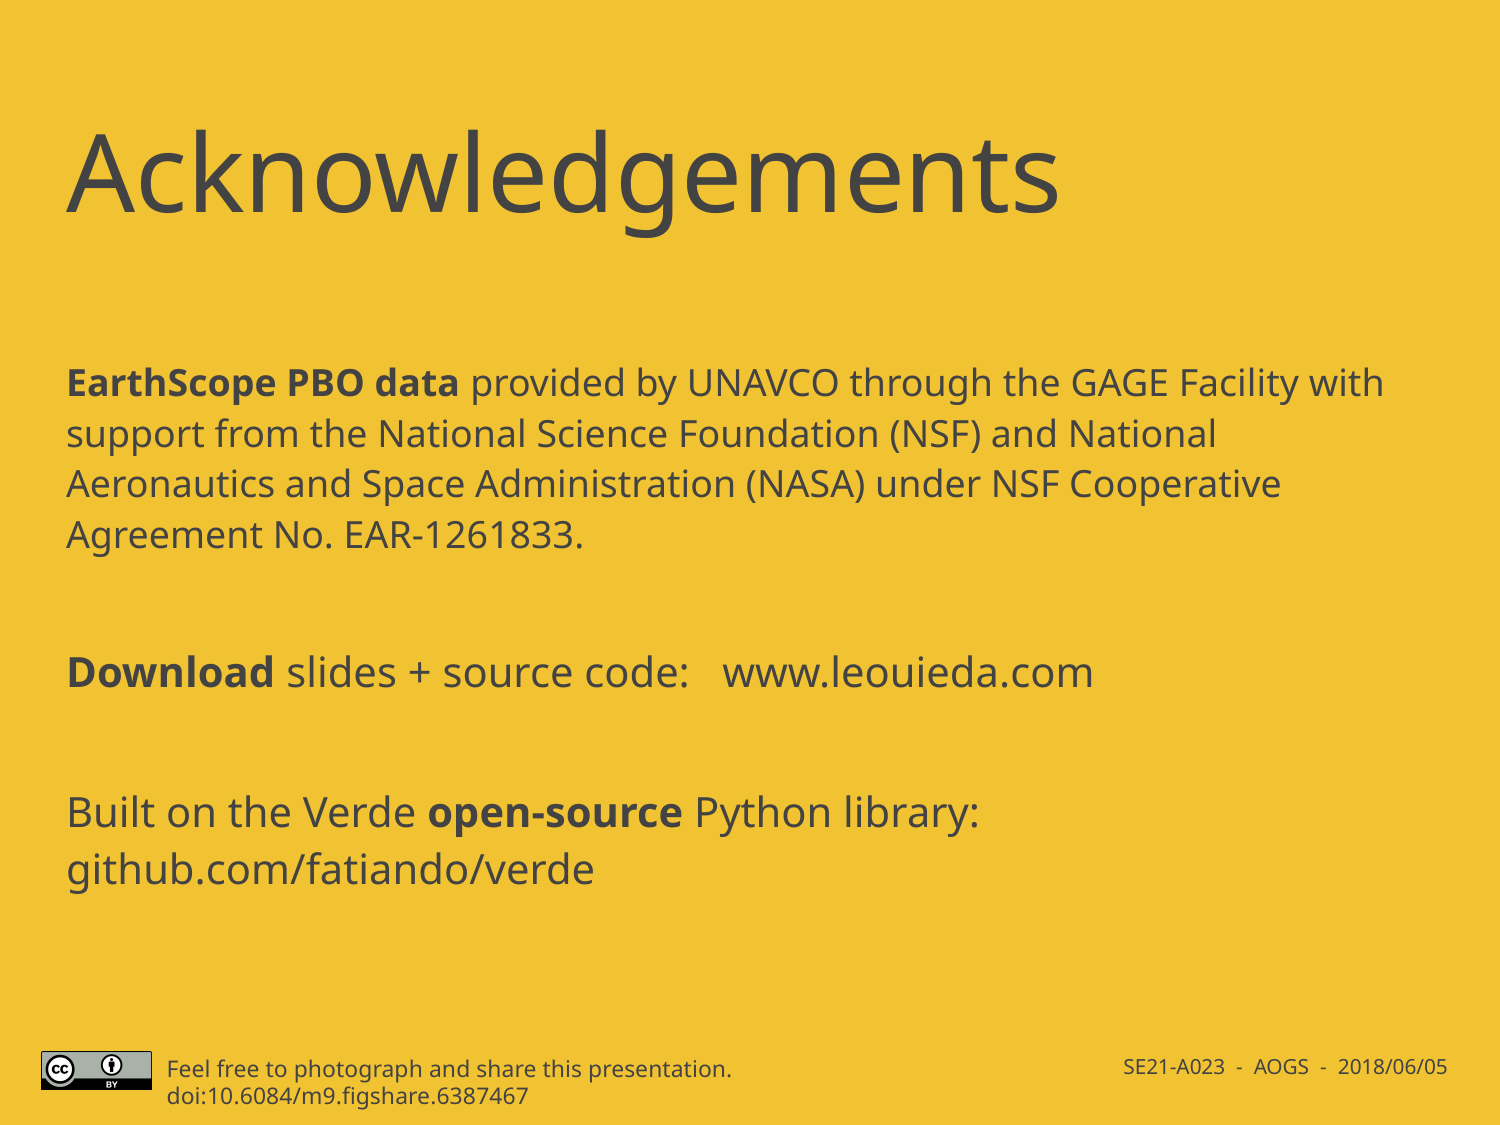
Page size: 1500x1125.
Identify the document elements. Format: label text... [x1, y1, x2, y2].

list EarthScope PBO data provided by UNAVCO through the GAGE Facility with support from the National Science Foundation (NSF) and National Aeronautics and Space Administration (NASA) under NSF Cooperative Agreement No. EAR-1261833. Download slides + source code: www.leouieda.com Built on the Verde open-source Python library: github.com/fatiando/verde [51, 292, 1449, 953]
subtitle SE21-A023 - AOGS - 2018/06/05 [1053, 1039, 1463, 1092]
title Acknowledgements [51, 97, 1449, 223]
picture [41, 1051, 152, 1090]
subtitle Feel free to photograph and share this presentation. doi:10.6084/m9.figshare.6387467 [151, 1039, 1053, 1092]
